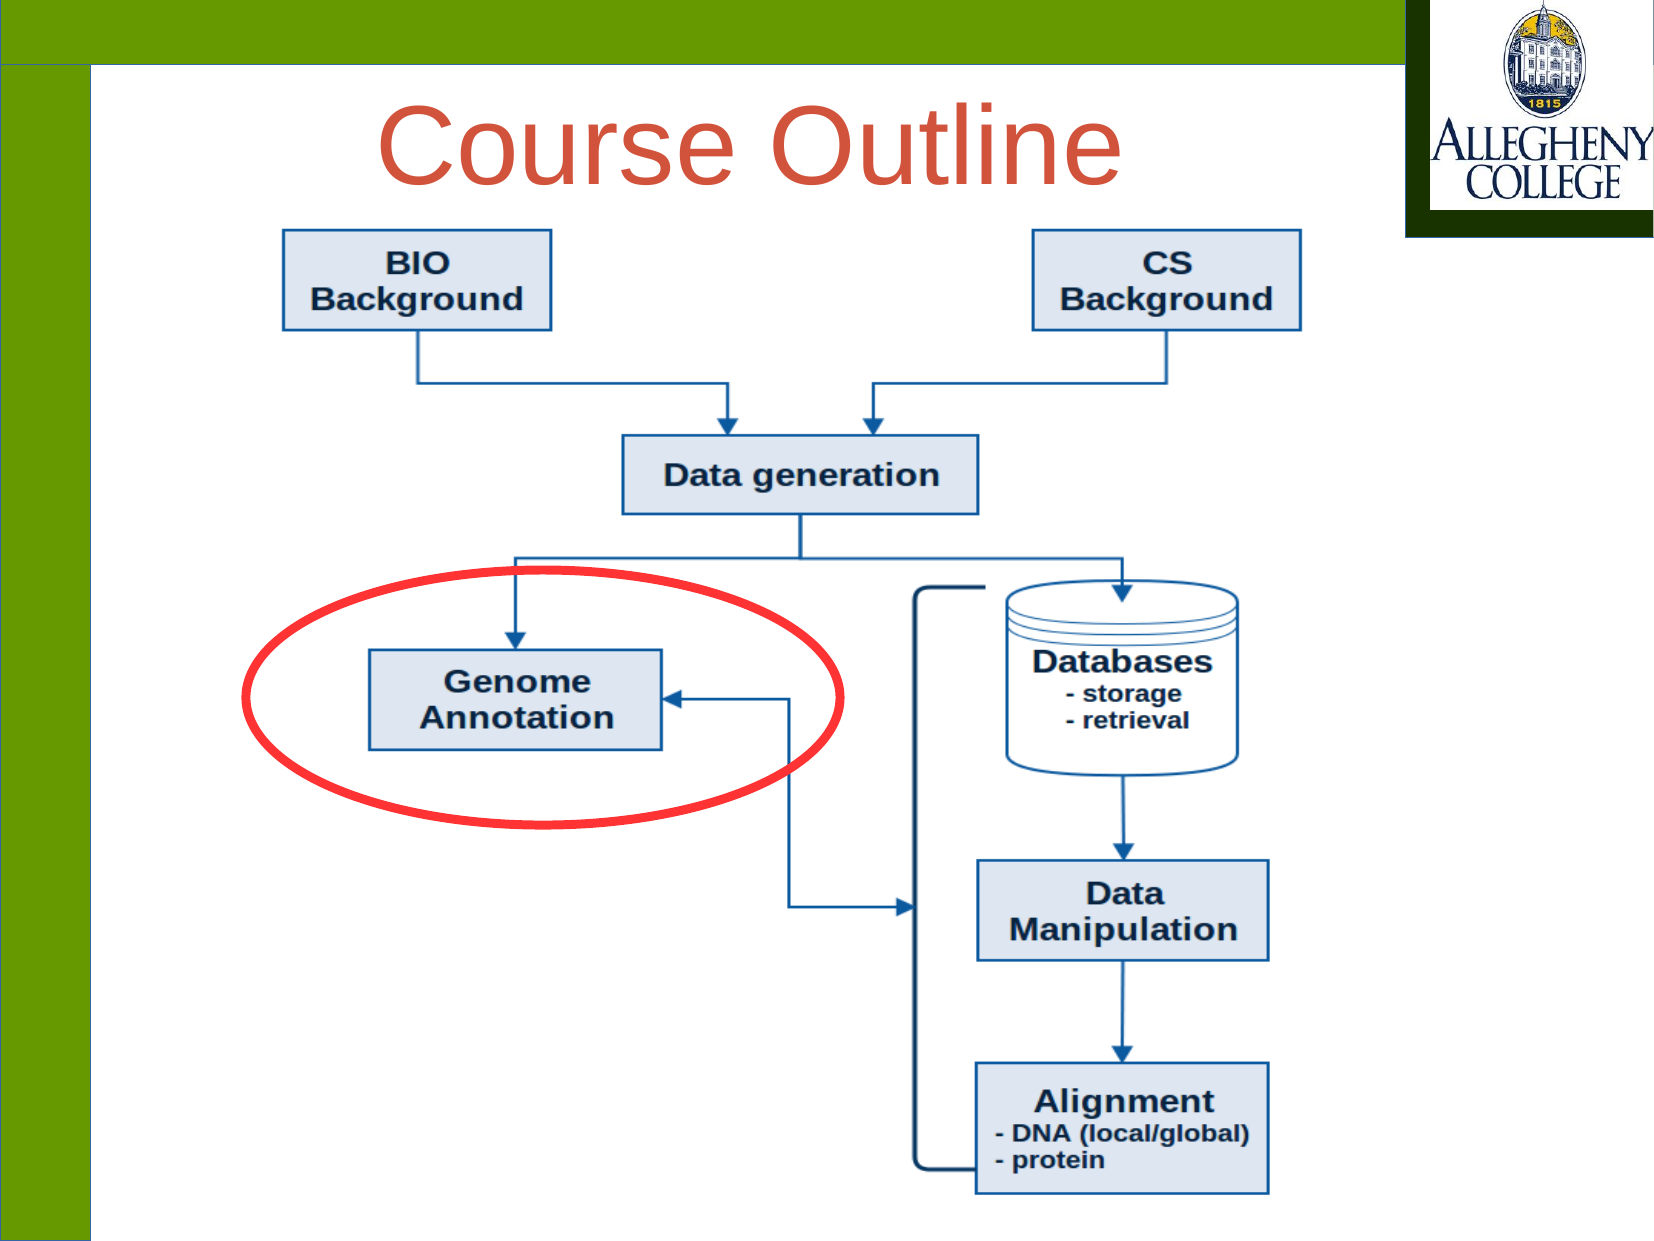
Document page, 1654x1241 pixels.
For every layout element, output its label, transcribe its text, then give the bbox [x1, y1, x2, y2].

text_box Course Outline [75, 57, 1425, 221]
text_box [0, 0, 1654, 1241]
picture [251, 575, 835, 820]
picture [1430, 0, 1654, 210]
picture [250, 213, 1356, 1211]
